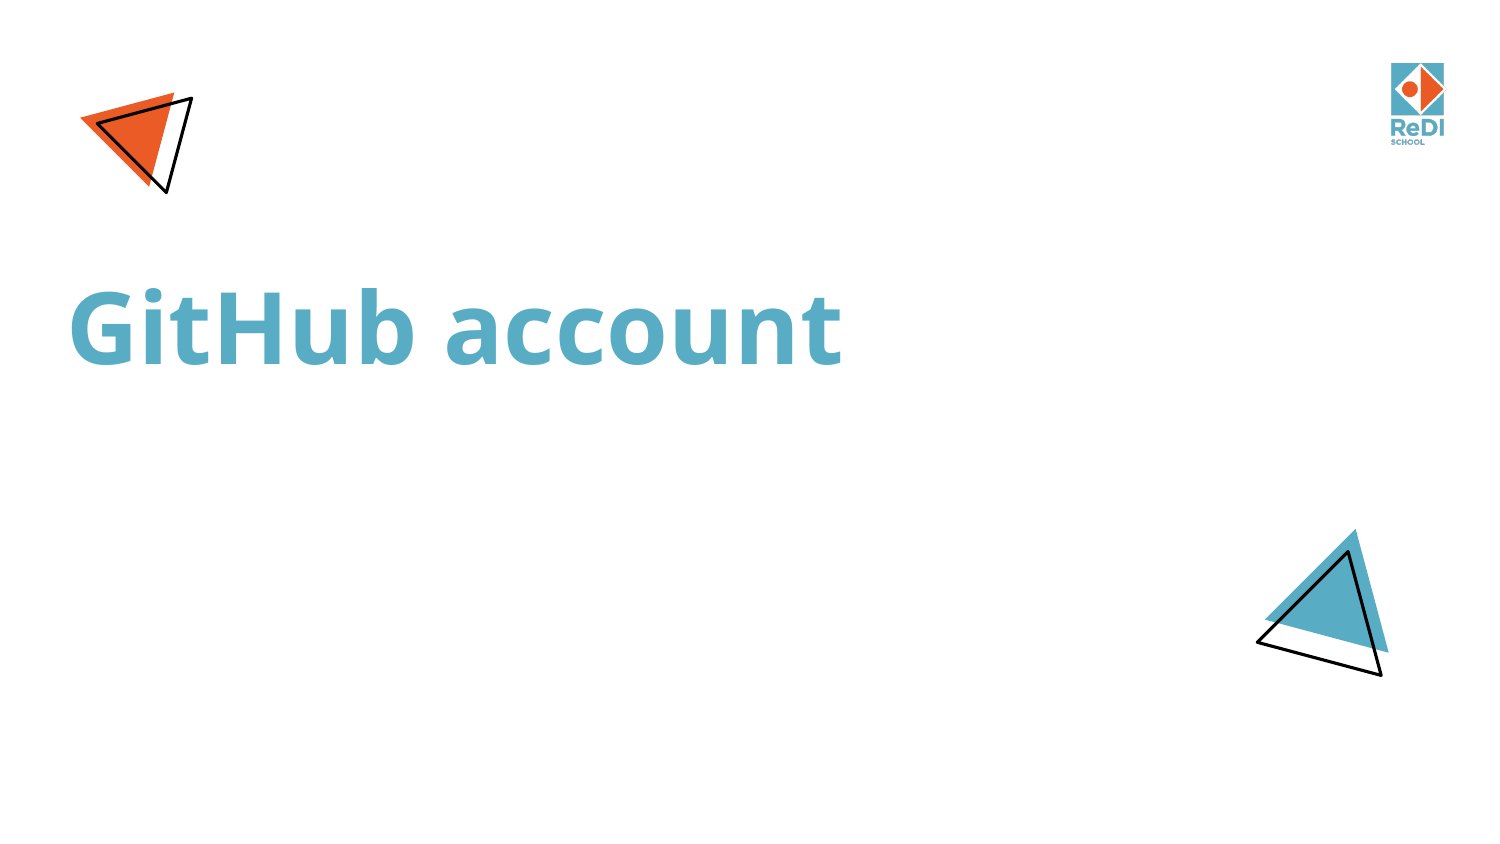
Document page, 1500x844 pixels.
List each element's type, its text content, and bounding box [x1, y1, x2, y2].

picture [1391, 63, 1447, 145]
title GitHub account [51, 56, 1380, 400]
